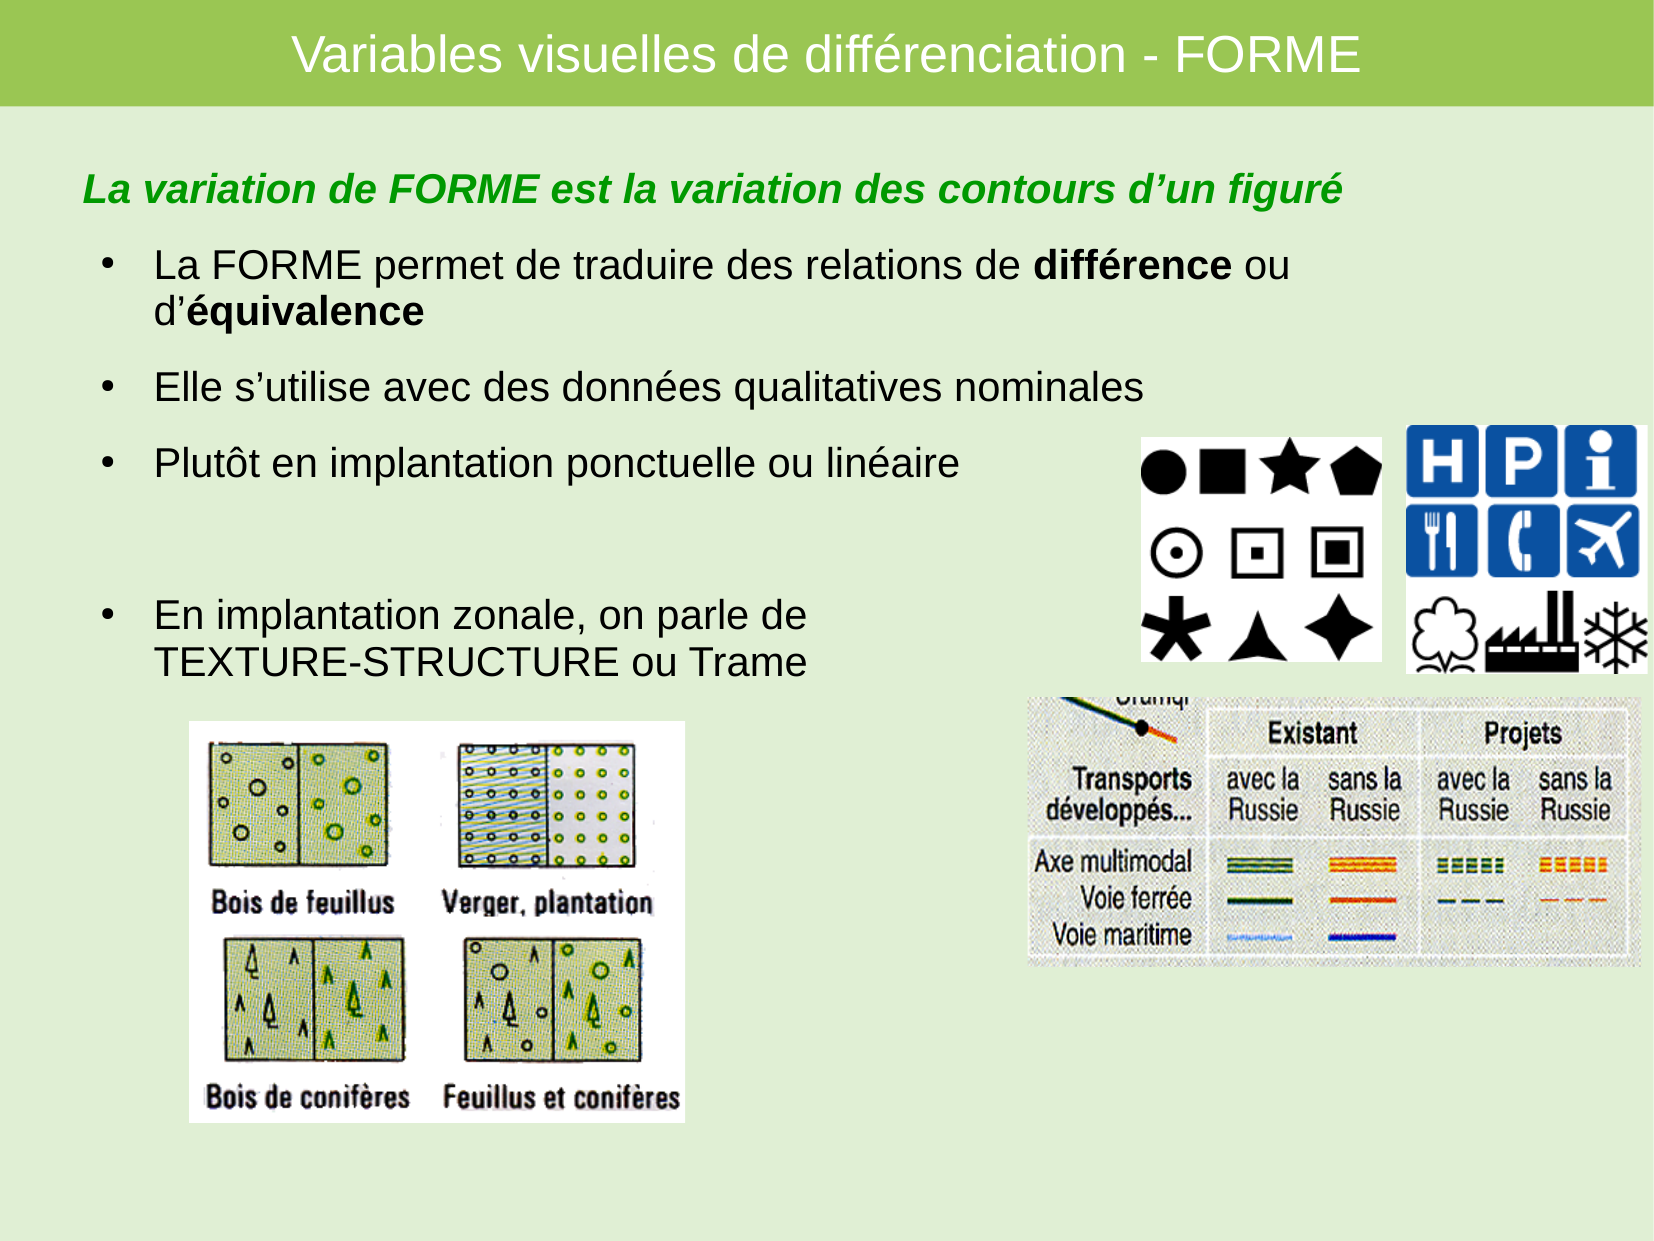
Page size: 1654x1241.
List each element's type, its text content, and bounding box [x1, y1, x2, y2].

picture [1405, 425, 1648, 674]
title Variables visuelles de différenciation - FORME [82, 19, 1571, 89]
picture [1027, 696, 1642, 967]
picture [188, 720, 686, 1123]
list La variation de FORME est la variation des contours d’un figuré La FORME permet de traduire des relations de différence ou d’équivalence Elle s’utilise avec des données qualitatives nominales Plutôt en implantation ponctuelle ou linéaire En implantation zonale, on parle de TEXTURE-STRUCTURE ou Trame [82, 165, 1571, 1193]
picture [1141, 437, 1382, 662]
